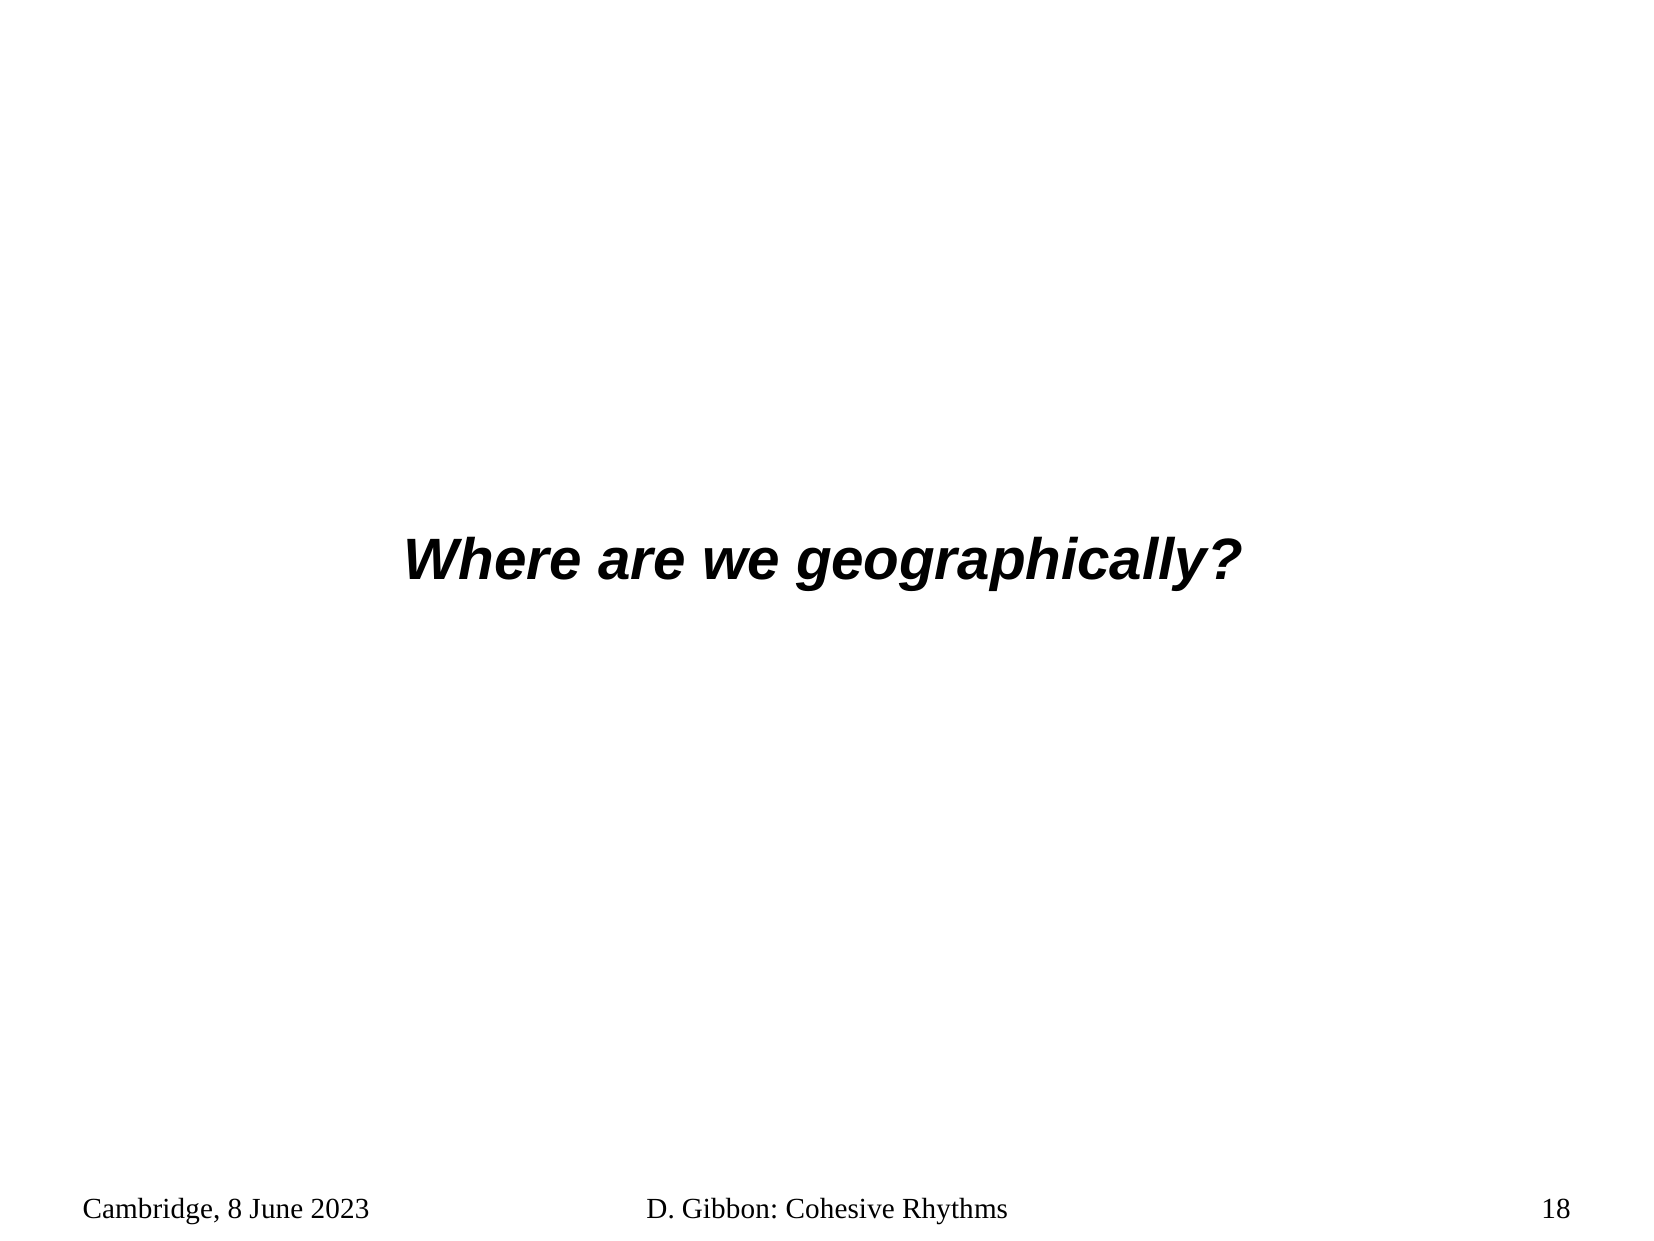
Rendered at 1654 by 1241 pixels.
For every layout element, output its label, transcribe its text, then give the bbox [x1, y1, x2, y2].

title Where are we geographically? [11, 510, 1636, 609]
